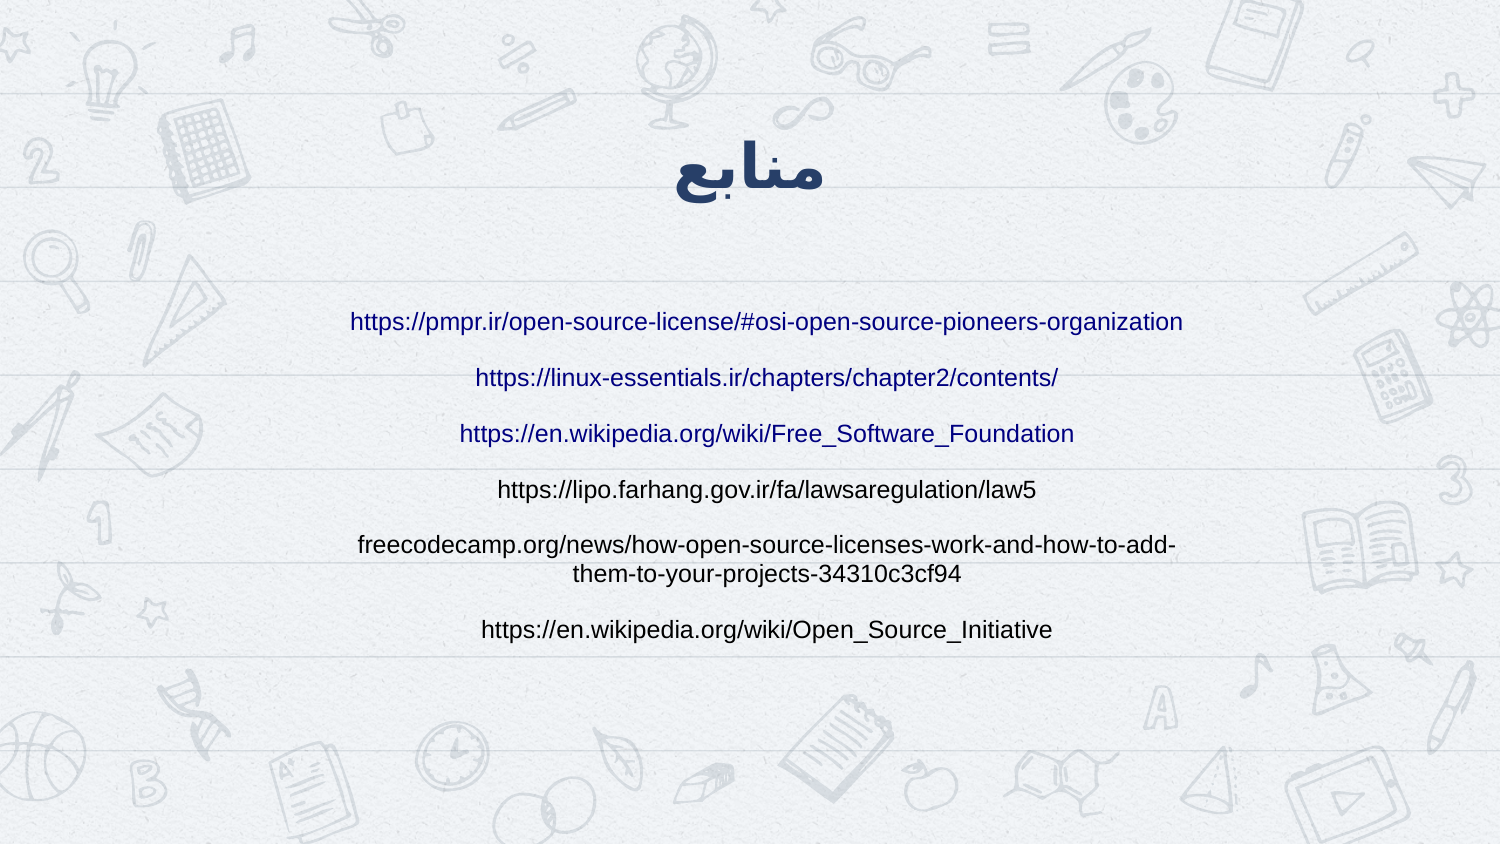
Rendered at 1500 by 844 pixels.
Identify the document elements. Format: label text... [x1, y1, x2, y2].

text_box https://pmpr.ir/open-source-license/#osi-open-source-pioneers-organization https://linux-essentials.ir/chapters/chapter2/contents/ https://en.wikipedia.org/wiki/Free_Software_Foundation https://lipo.farhang.gov.ir/fa/lawsaregulation/law5 freecodecamp.org/news/how-open-source-licenses-work-and-how-to-add-them-to-your-projects-34310c3cf94 https://en.wikipedia.org/wiki/Open_Source_Initiative [317, 300, 1218, 679]
title منابع [168, 112, 1332, 203]
picture [0, 0, 1500, 844]
